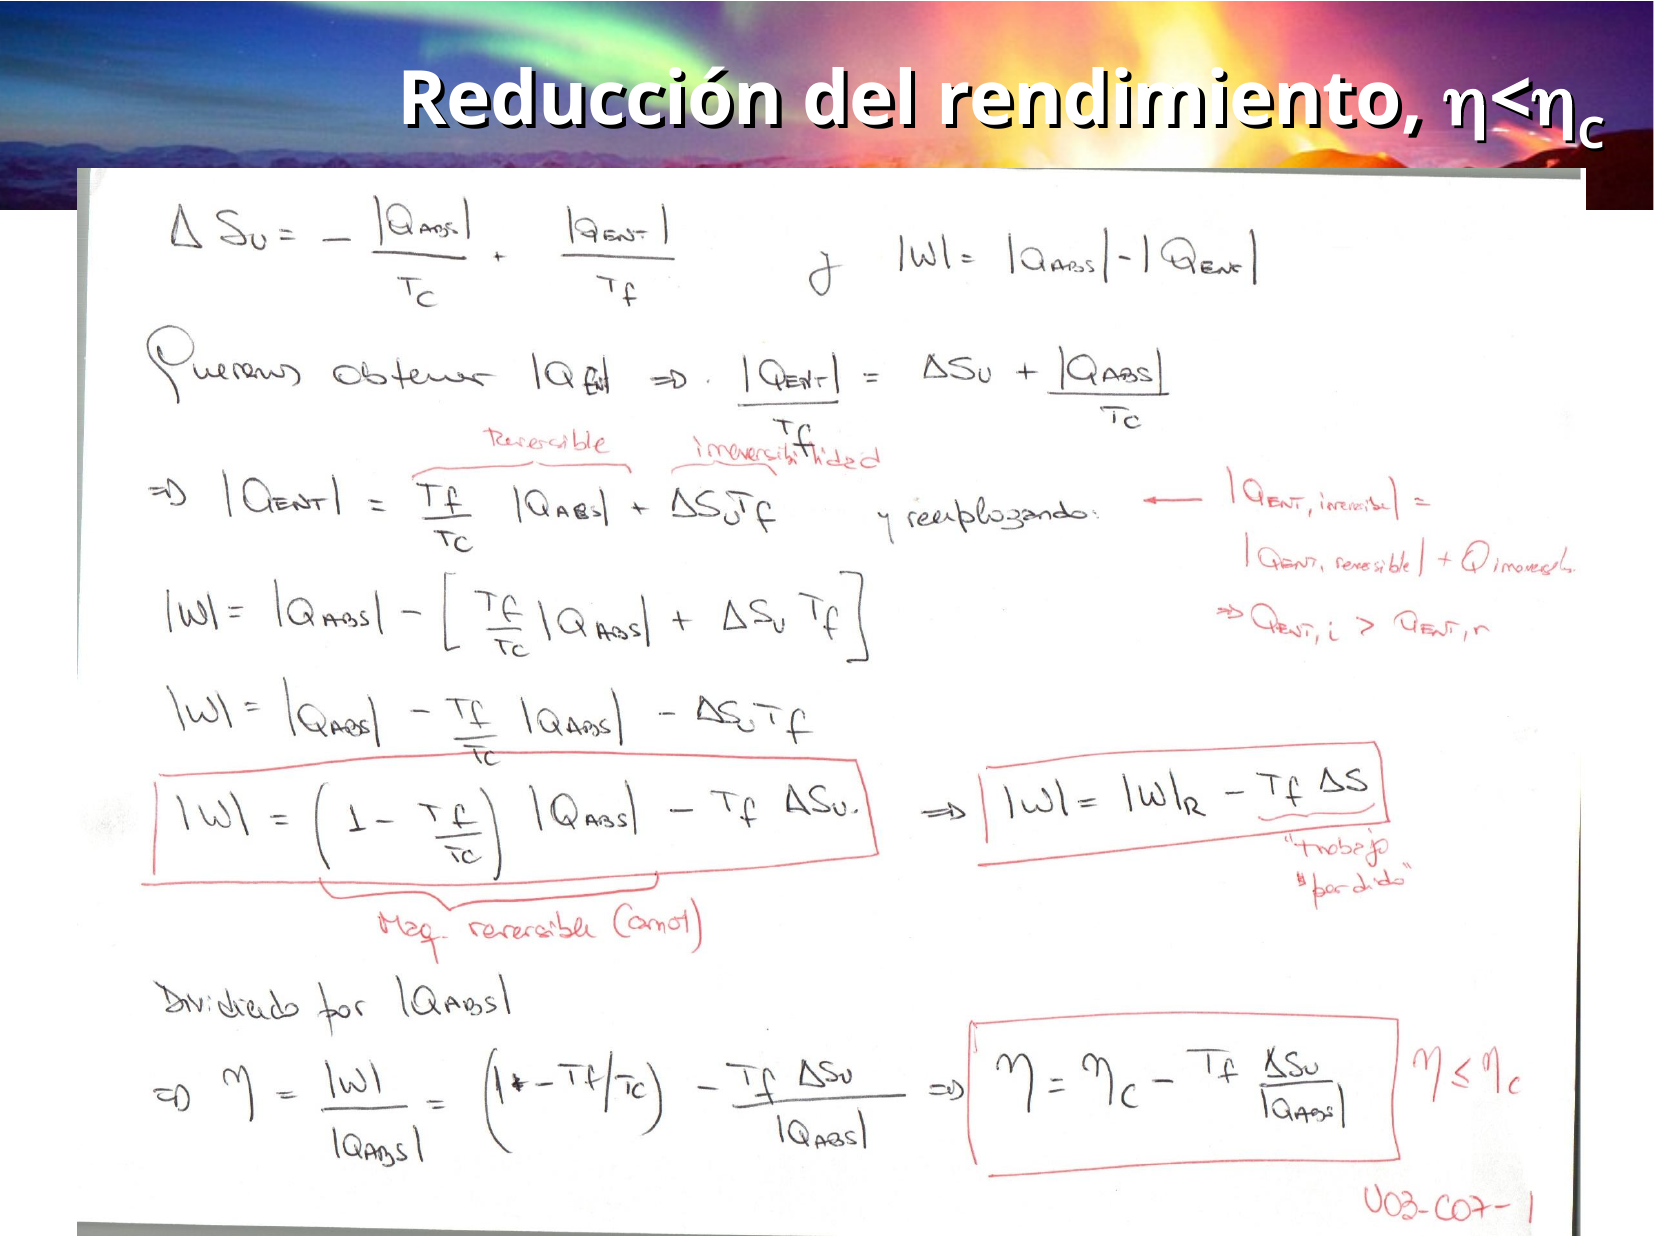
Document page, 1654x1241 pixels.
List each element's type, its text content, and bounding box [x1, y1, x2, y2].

title Reducción del rendimiento, h<hC [45, 15, 1606, 191]
picture [0, 1, 1654, 1236]
